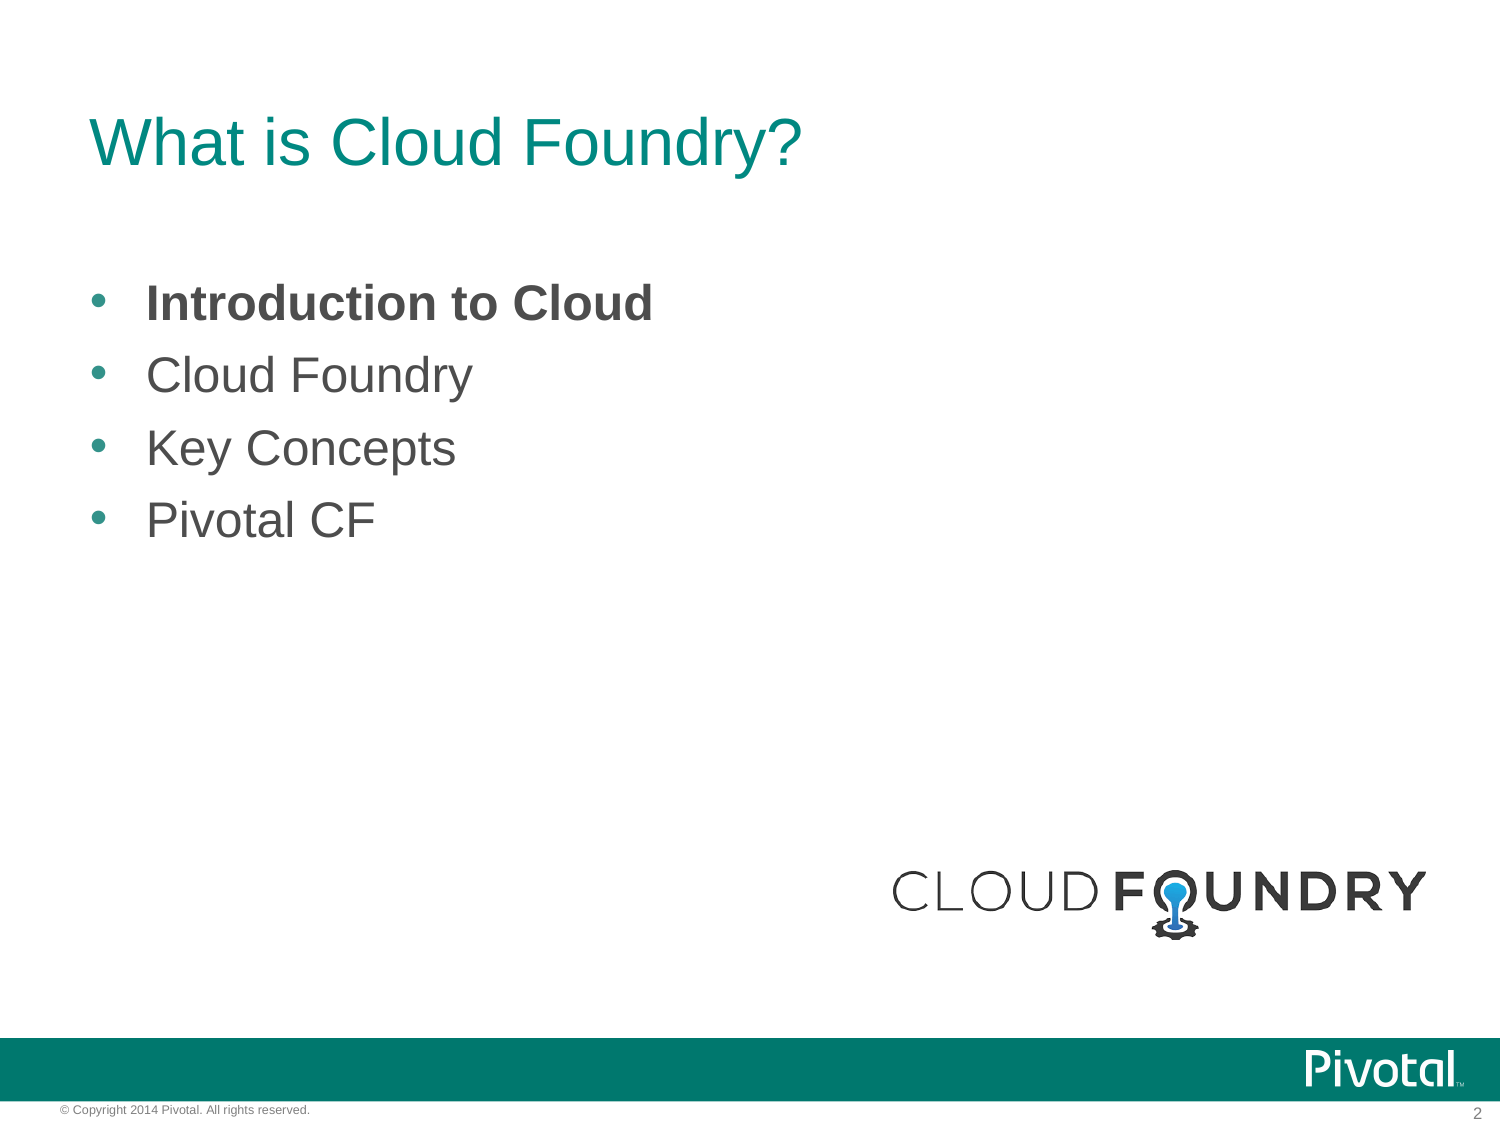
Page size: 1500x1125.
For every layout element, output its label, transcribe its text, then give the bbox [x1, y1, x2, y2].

list Introduction to Cloud Cloud Foundry Key Concepts Pivotal CF [75, 262, 1426, 1005]
picture [1306, 1050, 1464, 1087]
title What is Cloud Foundry? [75, 45, 1426, 233]
picture [893, 870, 1426, 940]
